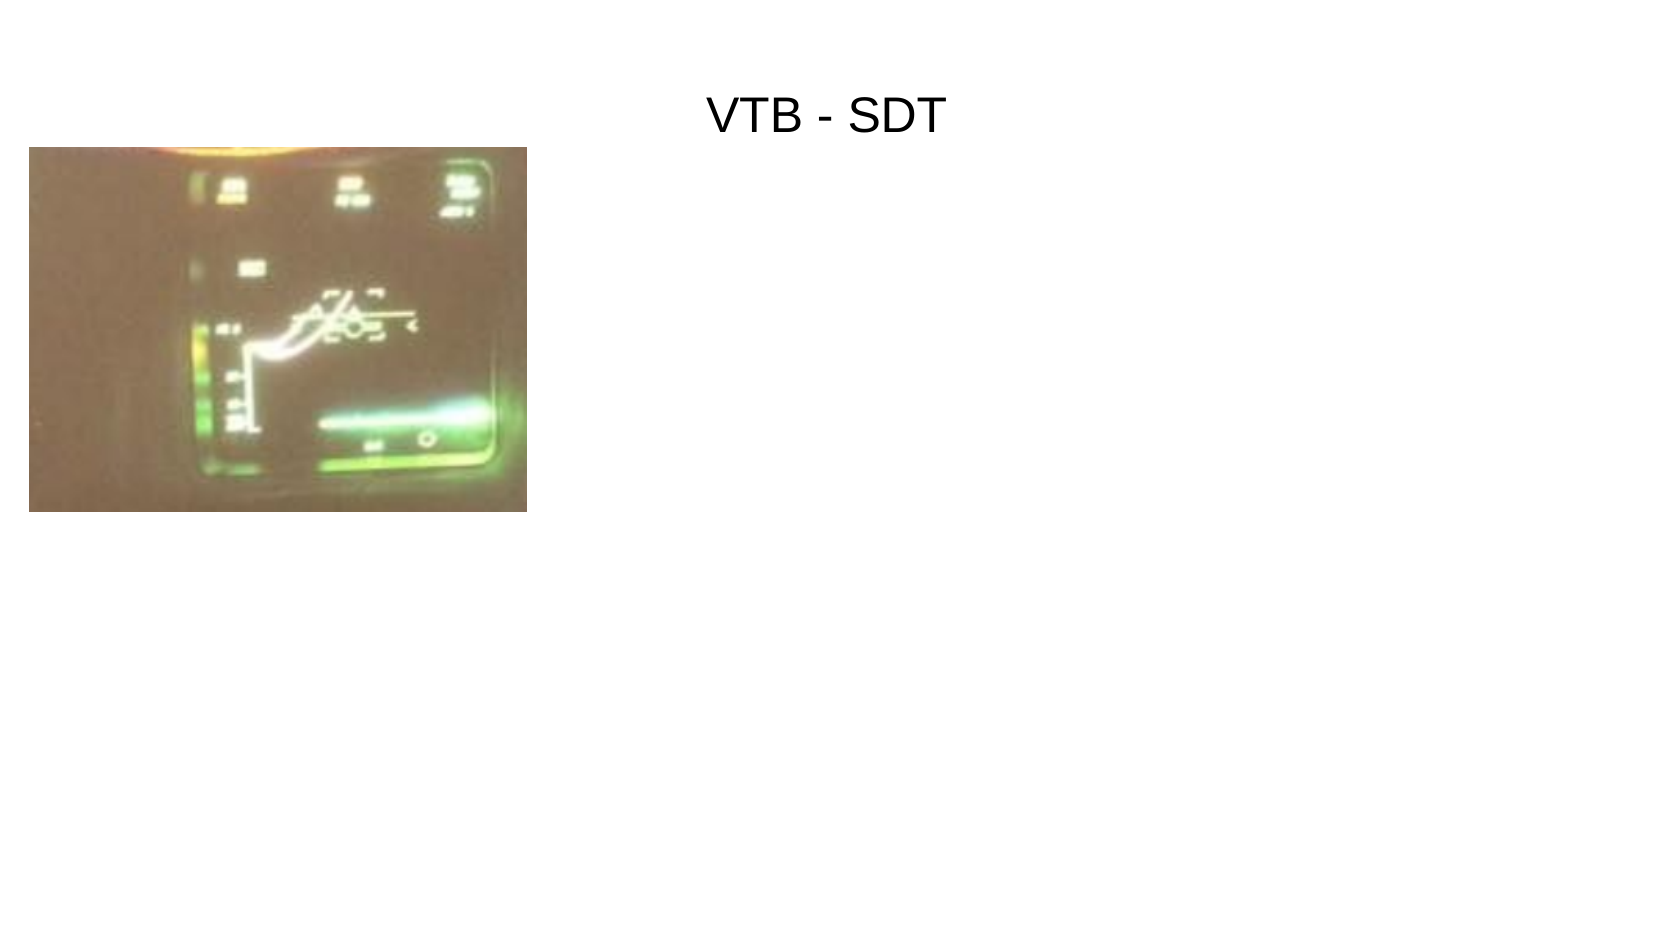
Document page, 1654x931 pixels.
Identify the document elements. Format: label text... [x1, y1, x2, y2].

title VTB - SDT [82, 37, 1571, 193]
picture [29, 147, 527, 512]
